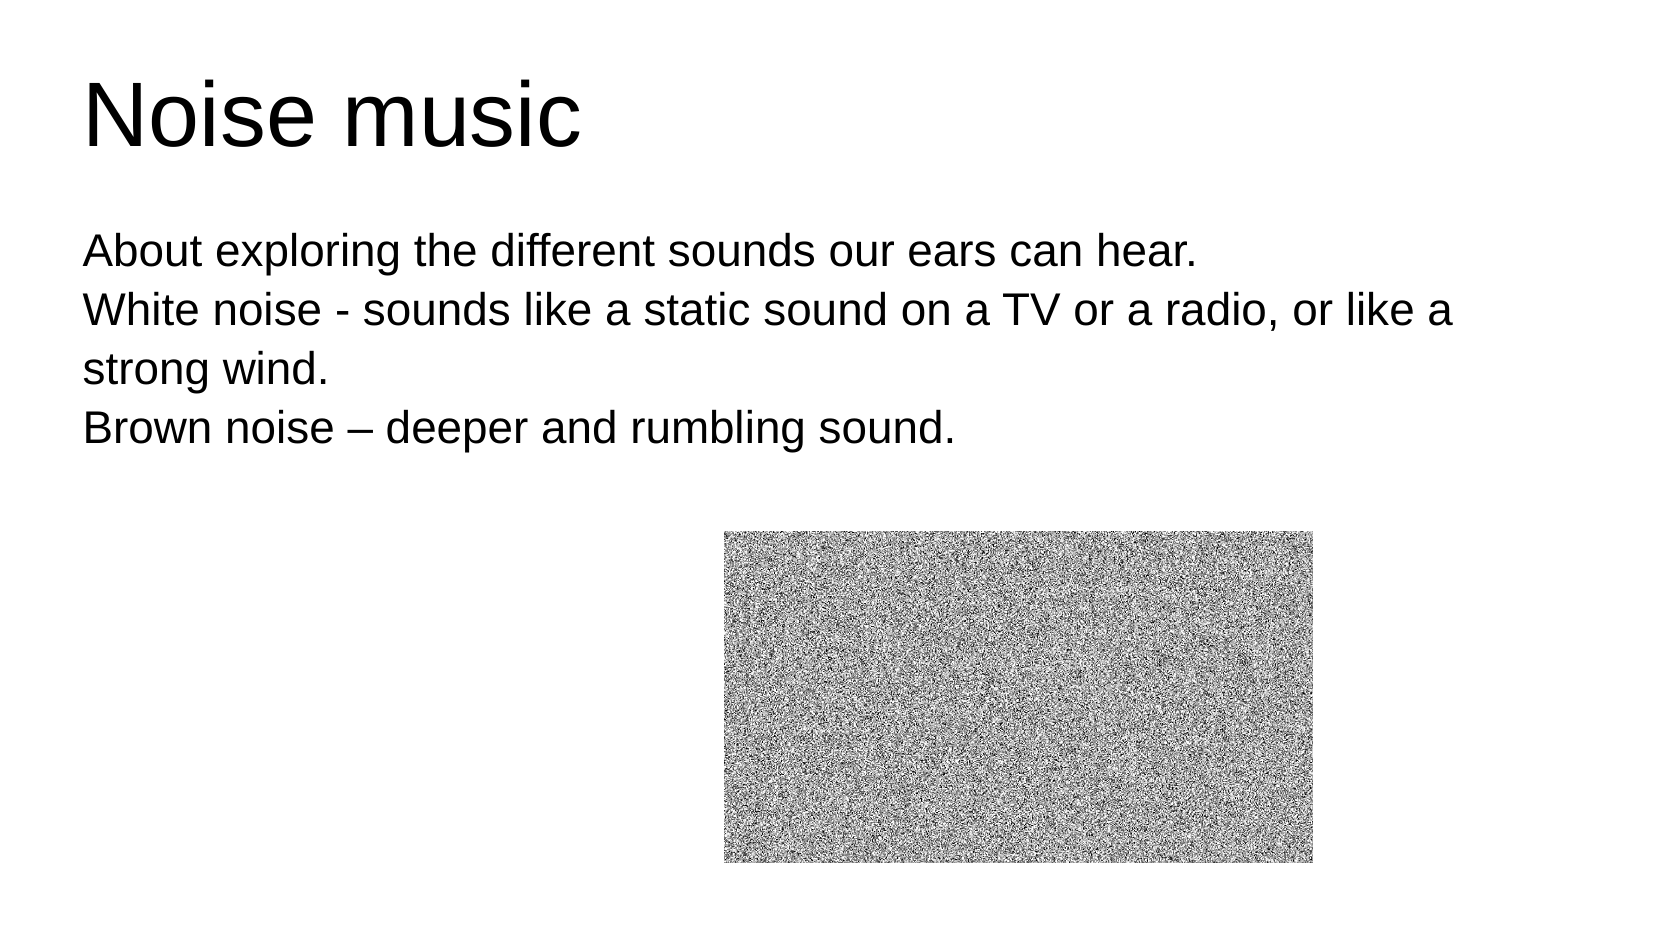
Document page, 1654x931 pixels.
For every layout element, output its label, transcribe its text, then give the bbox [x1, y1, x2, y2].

picture [724, 531, 1313, 863]
title Noise music [82, 37, 601, 193]
list About exploring the different sounds our ears can hear. White noise - sounds like a static sound on a TV or a radio, or like a strong wind. Brown noise – deeper and rumbling sound. [82, 217, 1571, 526]
